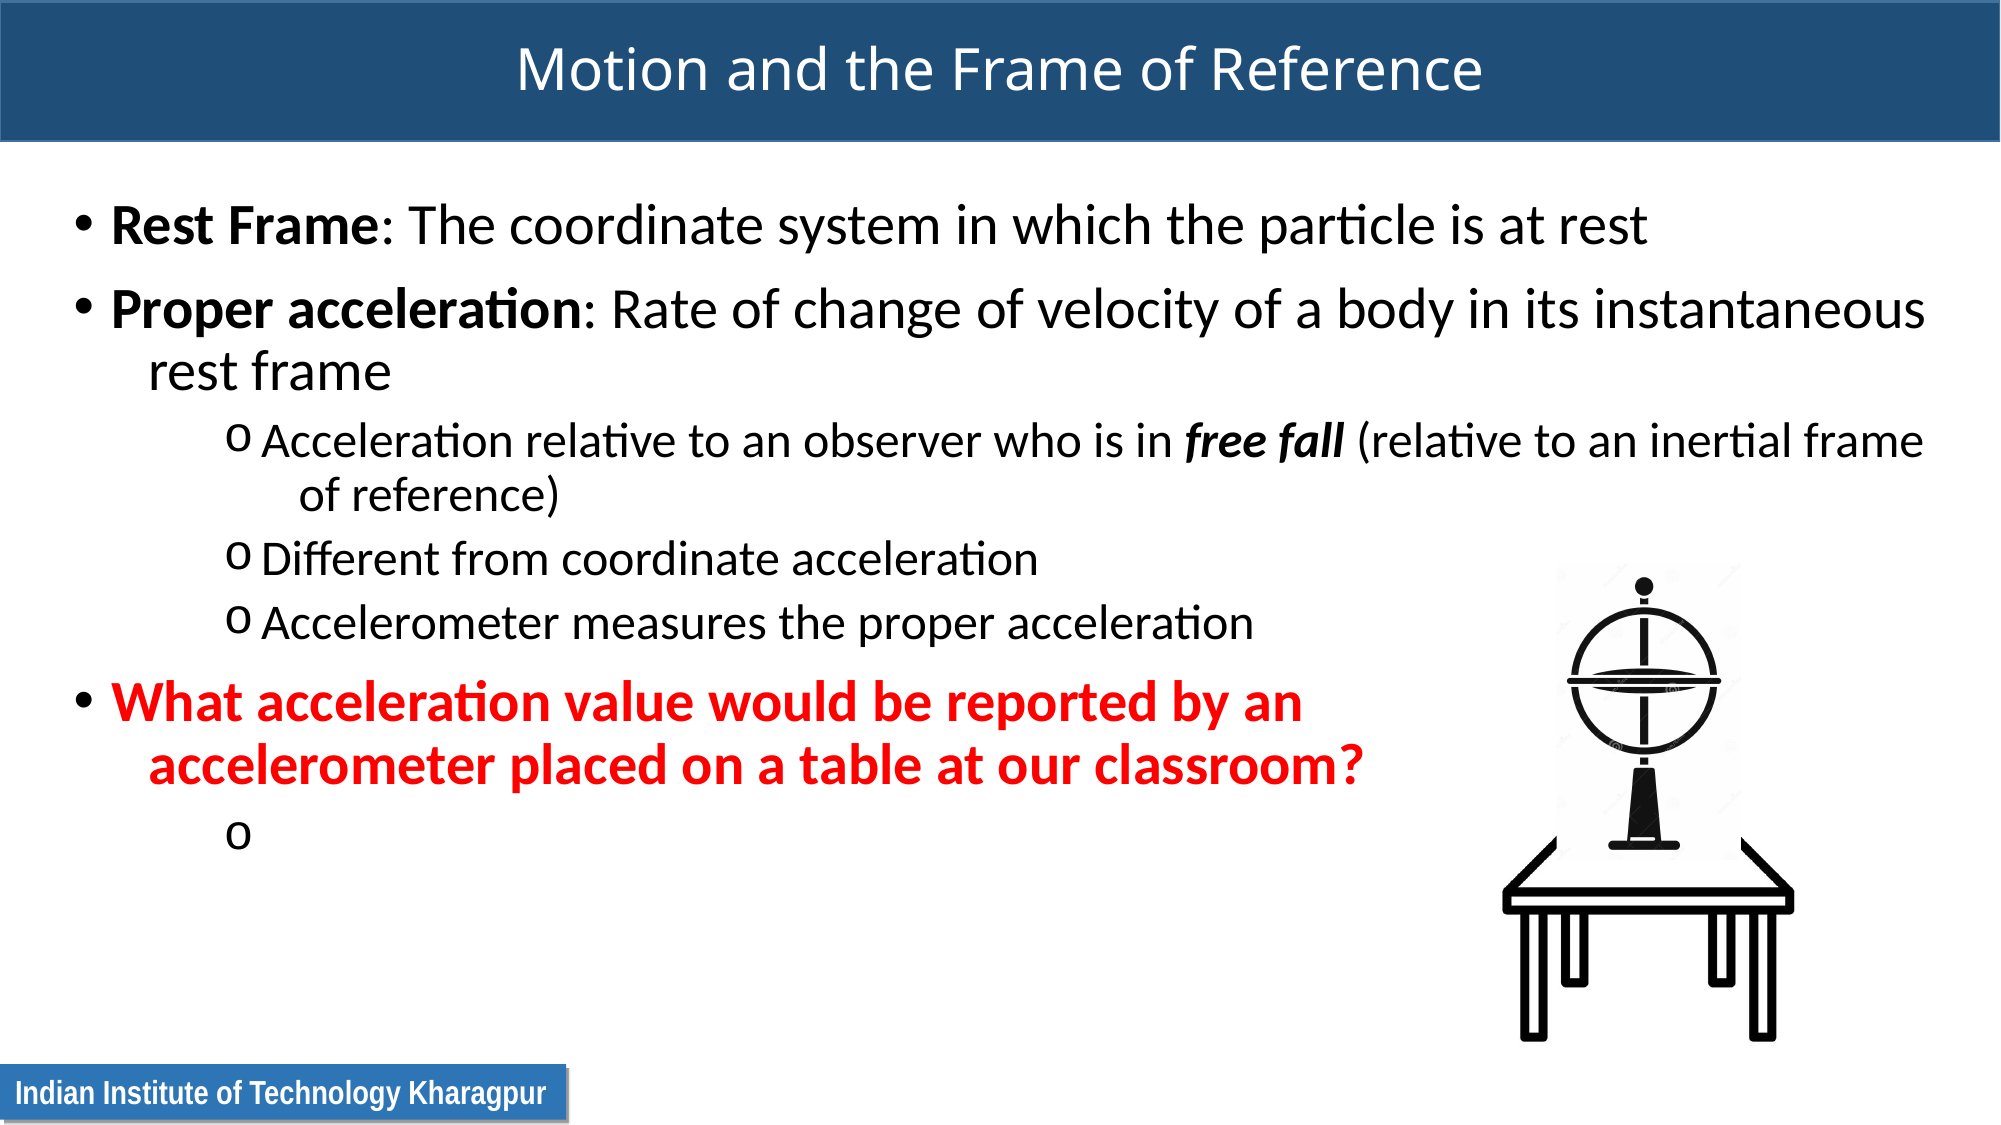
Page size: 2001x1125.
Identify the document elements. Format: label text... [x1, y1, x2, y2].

picture [1473, 562, 1823, 1063]
title Motion and the Frame of Reference [0, 1, 2000, 141]
list Rest Frame: The coordinate system in which the particle is at rest Proper acceleration: Rate of change of velocity of a body in its instantaneous rest frame Acceleration relative to an observer who is in free fall (relative to an inertial frame of reference) Different from coordinate acceleration Accelerometer measures the proper acceleration What acceleration value would be reported by an accelerometer placed on a table at our classroom? [58, 186, 1954, 1065]
